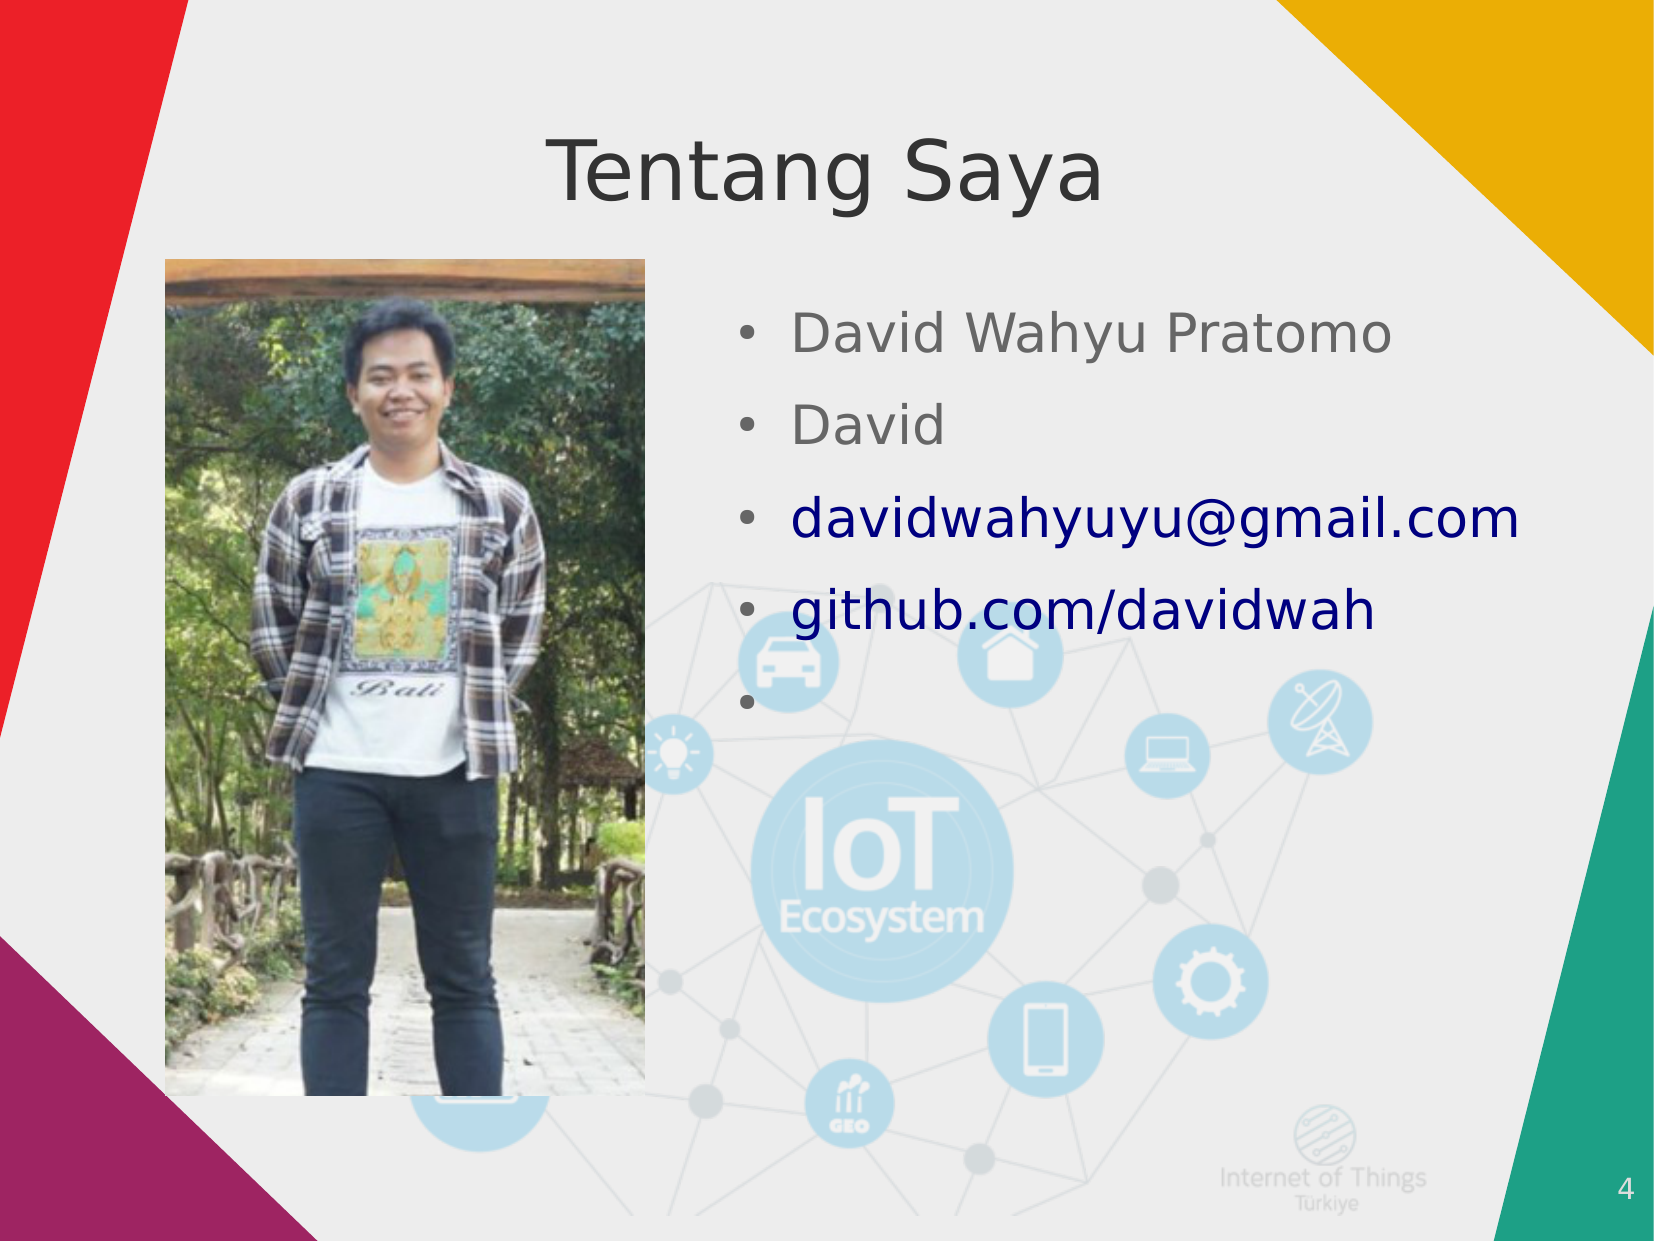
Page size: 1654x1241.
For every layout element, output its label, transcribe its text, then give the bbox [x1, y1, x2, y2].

picture [165, 259, 1441, 1216]
list David Wahyu Pratomo David davidwahyuyu@gmail.com github.com/davidwah [720, 302, 1539, 1033]
title Tentang Saya [114, 73, 1539, 271]
